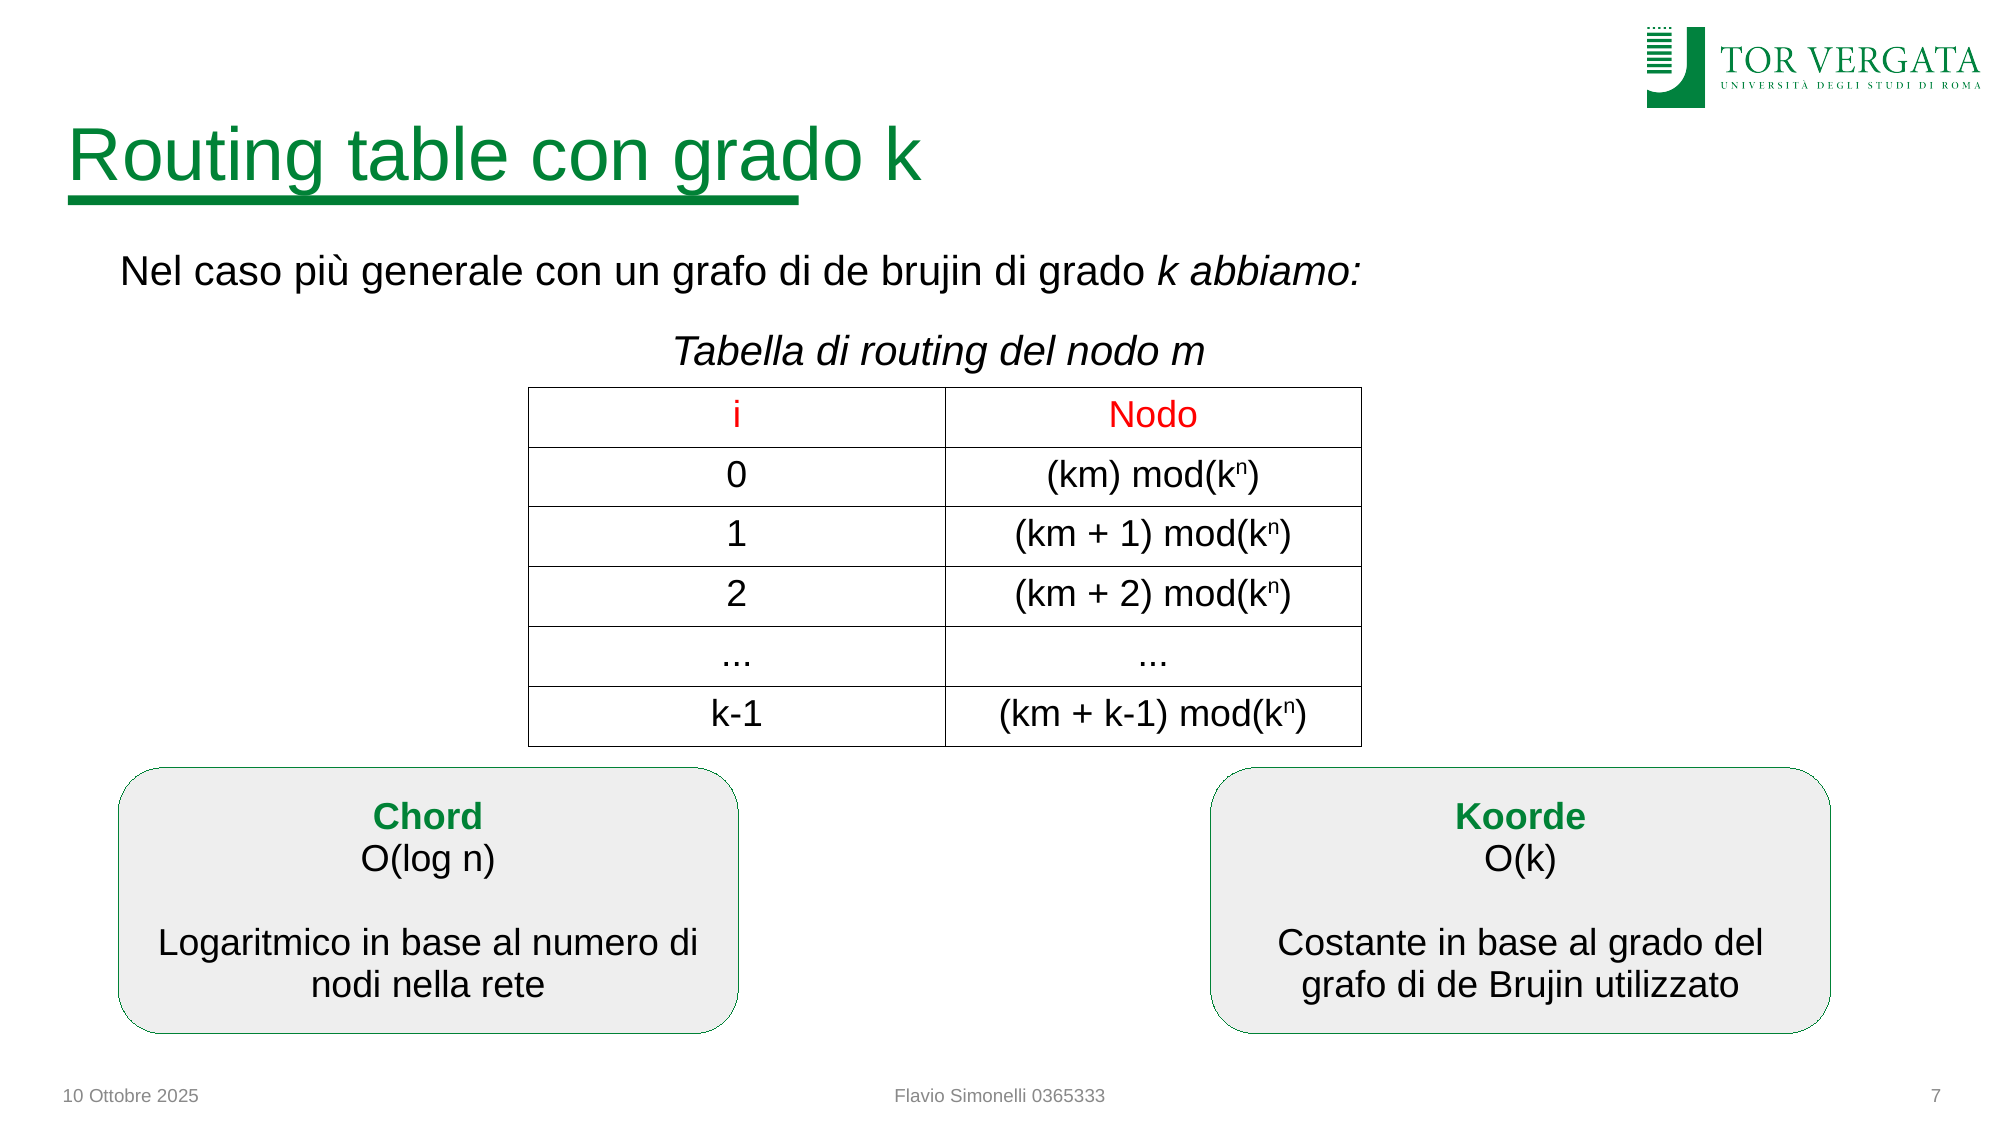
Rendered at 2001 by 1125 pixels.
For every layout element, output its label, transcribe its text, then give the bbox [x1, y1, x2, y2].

table_cell (km + 2) mod(kn) [946, 567, 1361, 626]
title Routing table con grado k [52, 51, 1981, 204]
table_cell 1 [529, 507, 945, 566]
list Nel caso più generale con un grafo di de brujin di grado k abbiamo: Tabella di routing del nodo m [104, 236, 1890, 1056]
text_box Chord O(log n) Logaritmico in base al numero di nodi nella rete [118, 767, 739, 1034]
table_cell ... [529, 627, 945, 686]
table_cell 0 [529, 448, 945, 506]
text_box Koorde O(k) Costante in base al grado del grafo di de Brujin utilizzato [1210, 767, 1831, 1034]
table_header i [529, 388, 945, 447]
footer Flavio Simonelli 0365333 [662, 1065, 1338, 1125]
table_cell (km + k-1) mod(kn) [946, 687, 1361, 746]
table_cell ... [946, 627, 1361, 686]
slide_number 10 Ottobre 2025 [47, 1065, 498, 1125]
table_header Nodo [946, 388, 1361, 447]
table_cell (km) mod(kn) [946, 448, 1361, 506]
table_cell 2 [529, 567, 945, 626]
table_cell k-1 [529, 687, 945, 746]
table_cell (km + 1) mod(kn) [946, 507, 1361, 566]
picture [1647, 27, 1981, 51]
